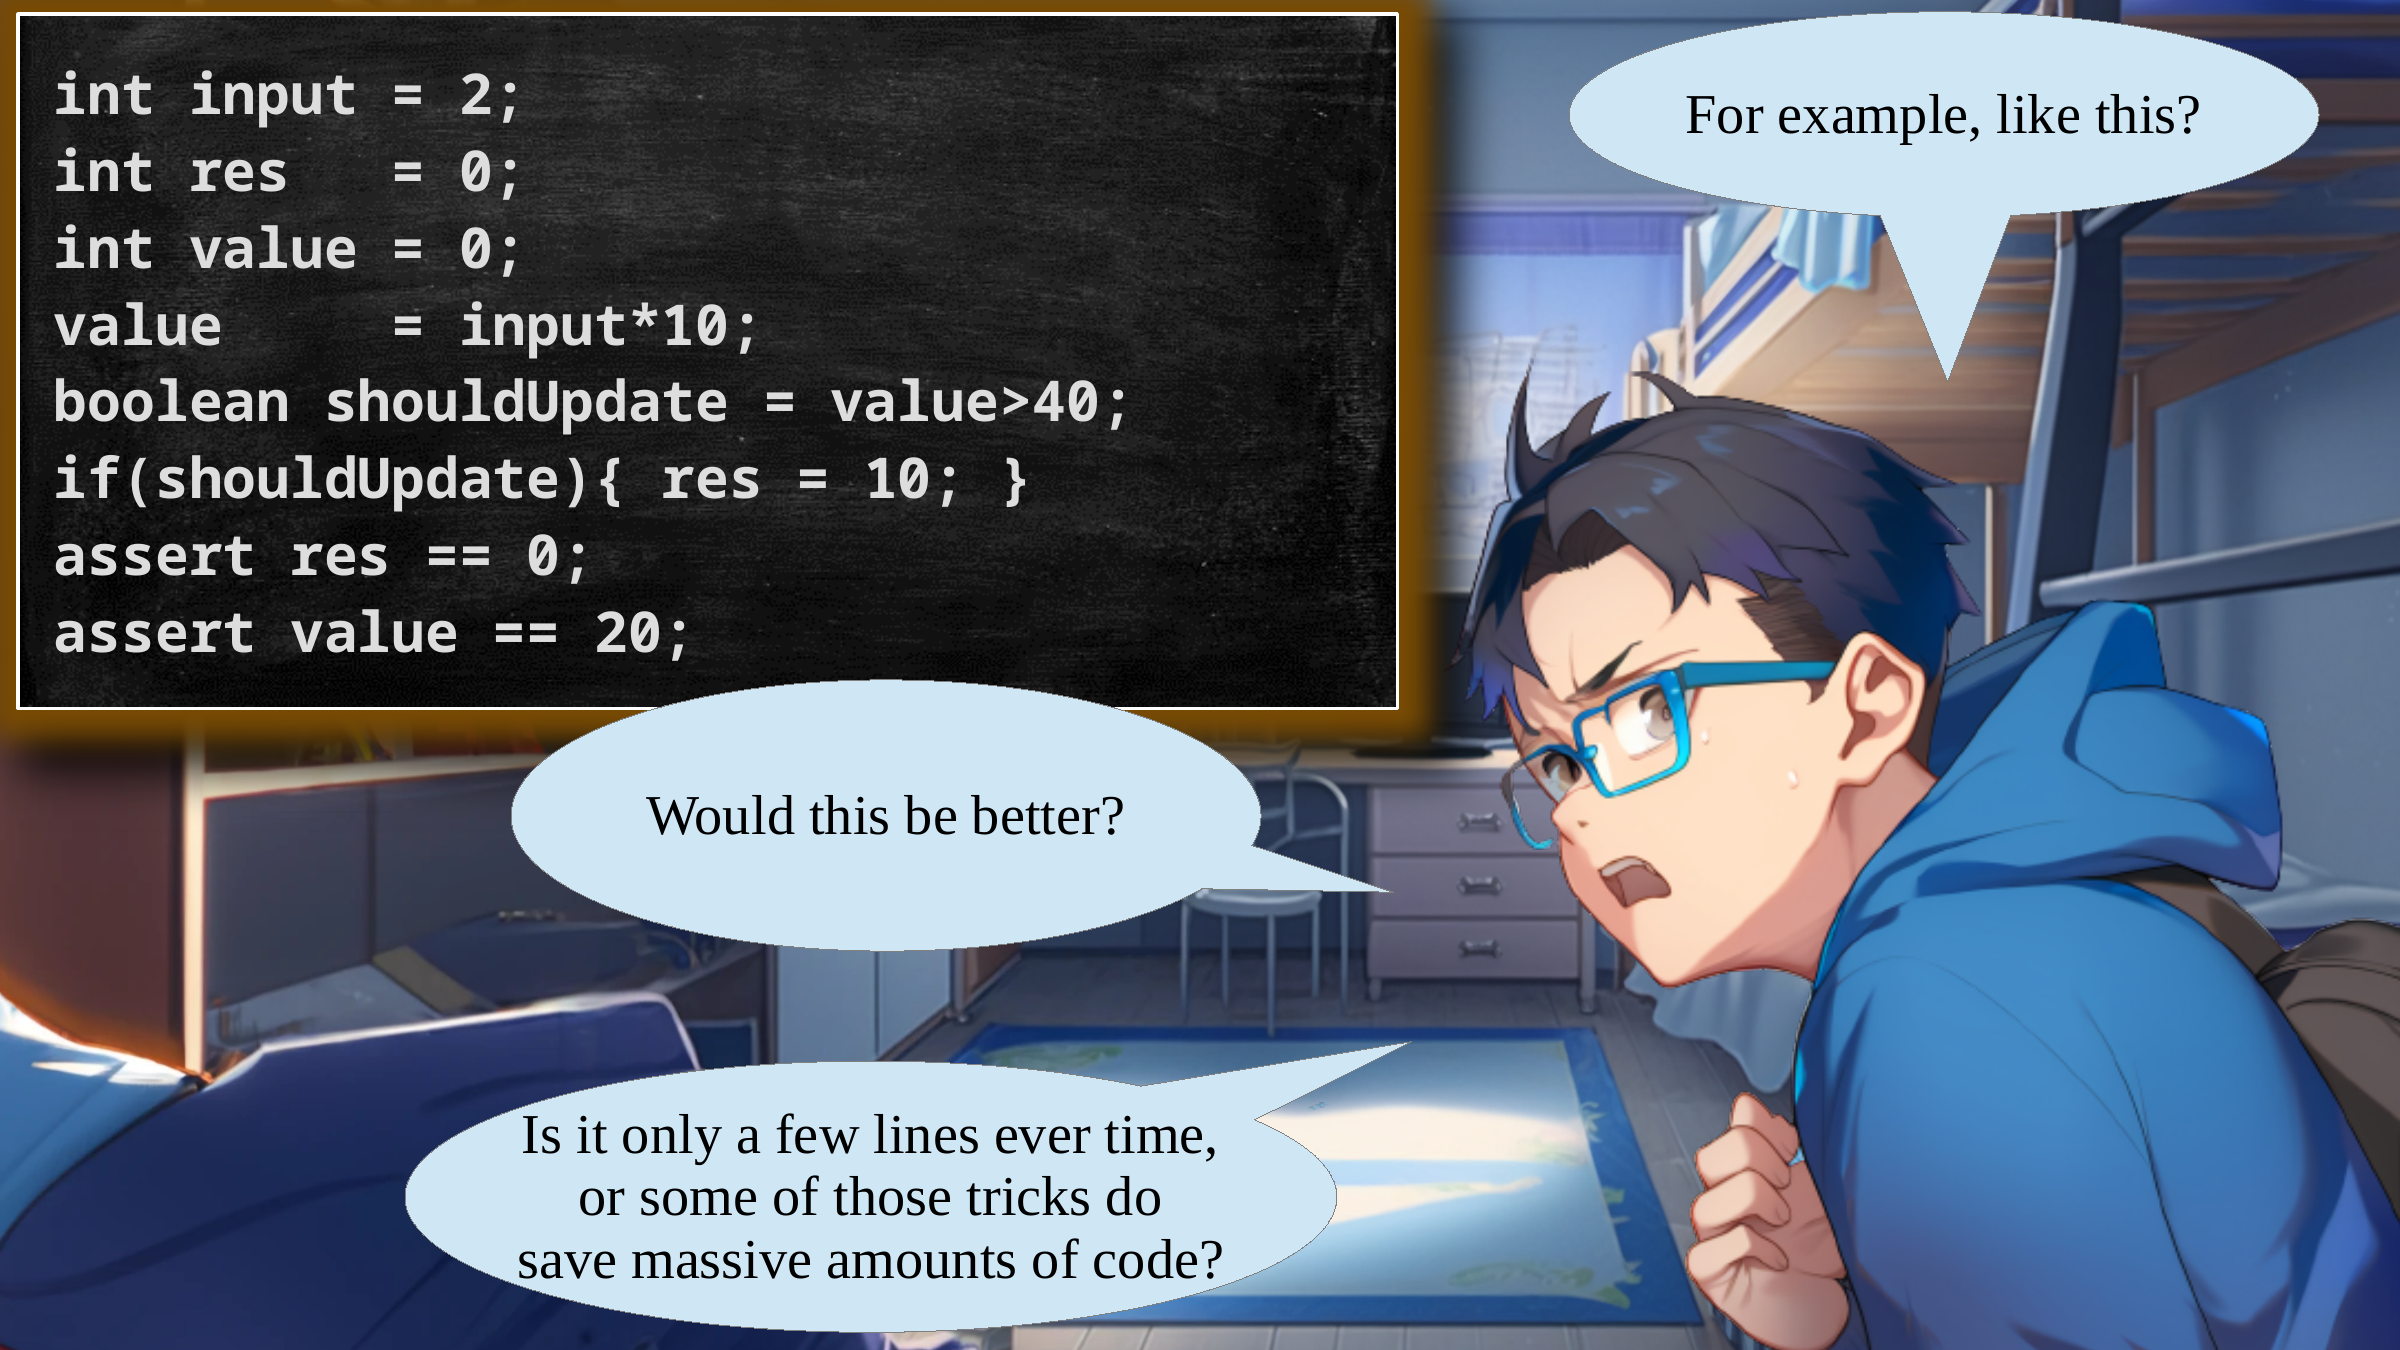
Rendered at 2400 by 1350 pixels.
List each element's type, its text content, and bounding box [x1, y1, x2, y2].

picture [19, 15, 1396, 707]
picture [0, 0, 2400, 1350]
text_box For example, like this? [1569, 11, 2320, 382]
text_box int input = 2; int res = 0; int value = 0; value = input*10; boolean shouldUpdate = value>40; if(shouldUpdate){ res = 10; } assert res == 0; assert value == 20; [39, 47, 1352, 764]
text_box Would this be better? [511, 764, 1394, 952]
text_box Is it only a few lines ever time, or some of those tricks do save massive amounts of code? [405, 1041, 1412, 1333]
